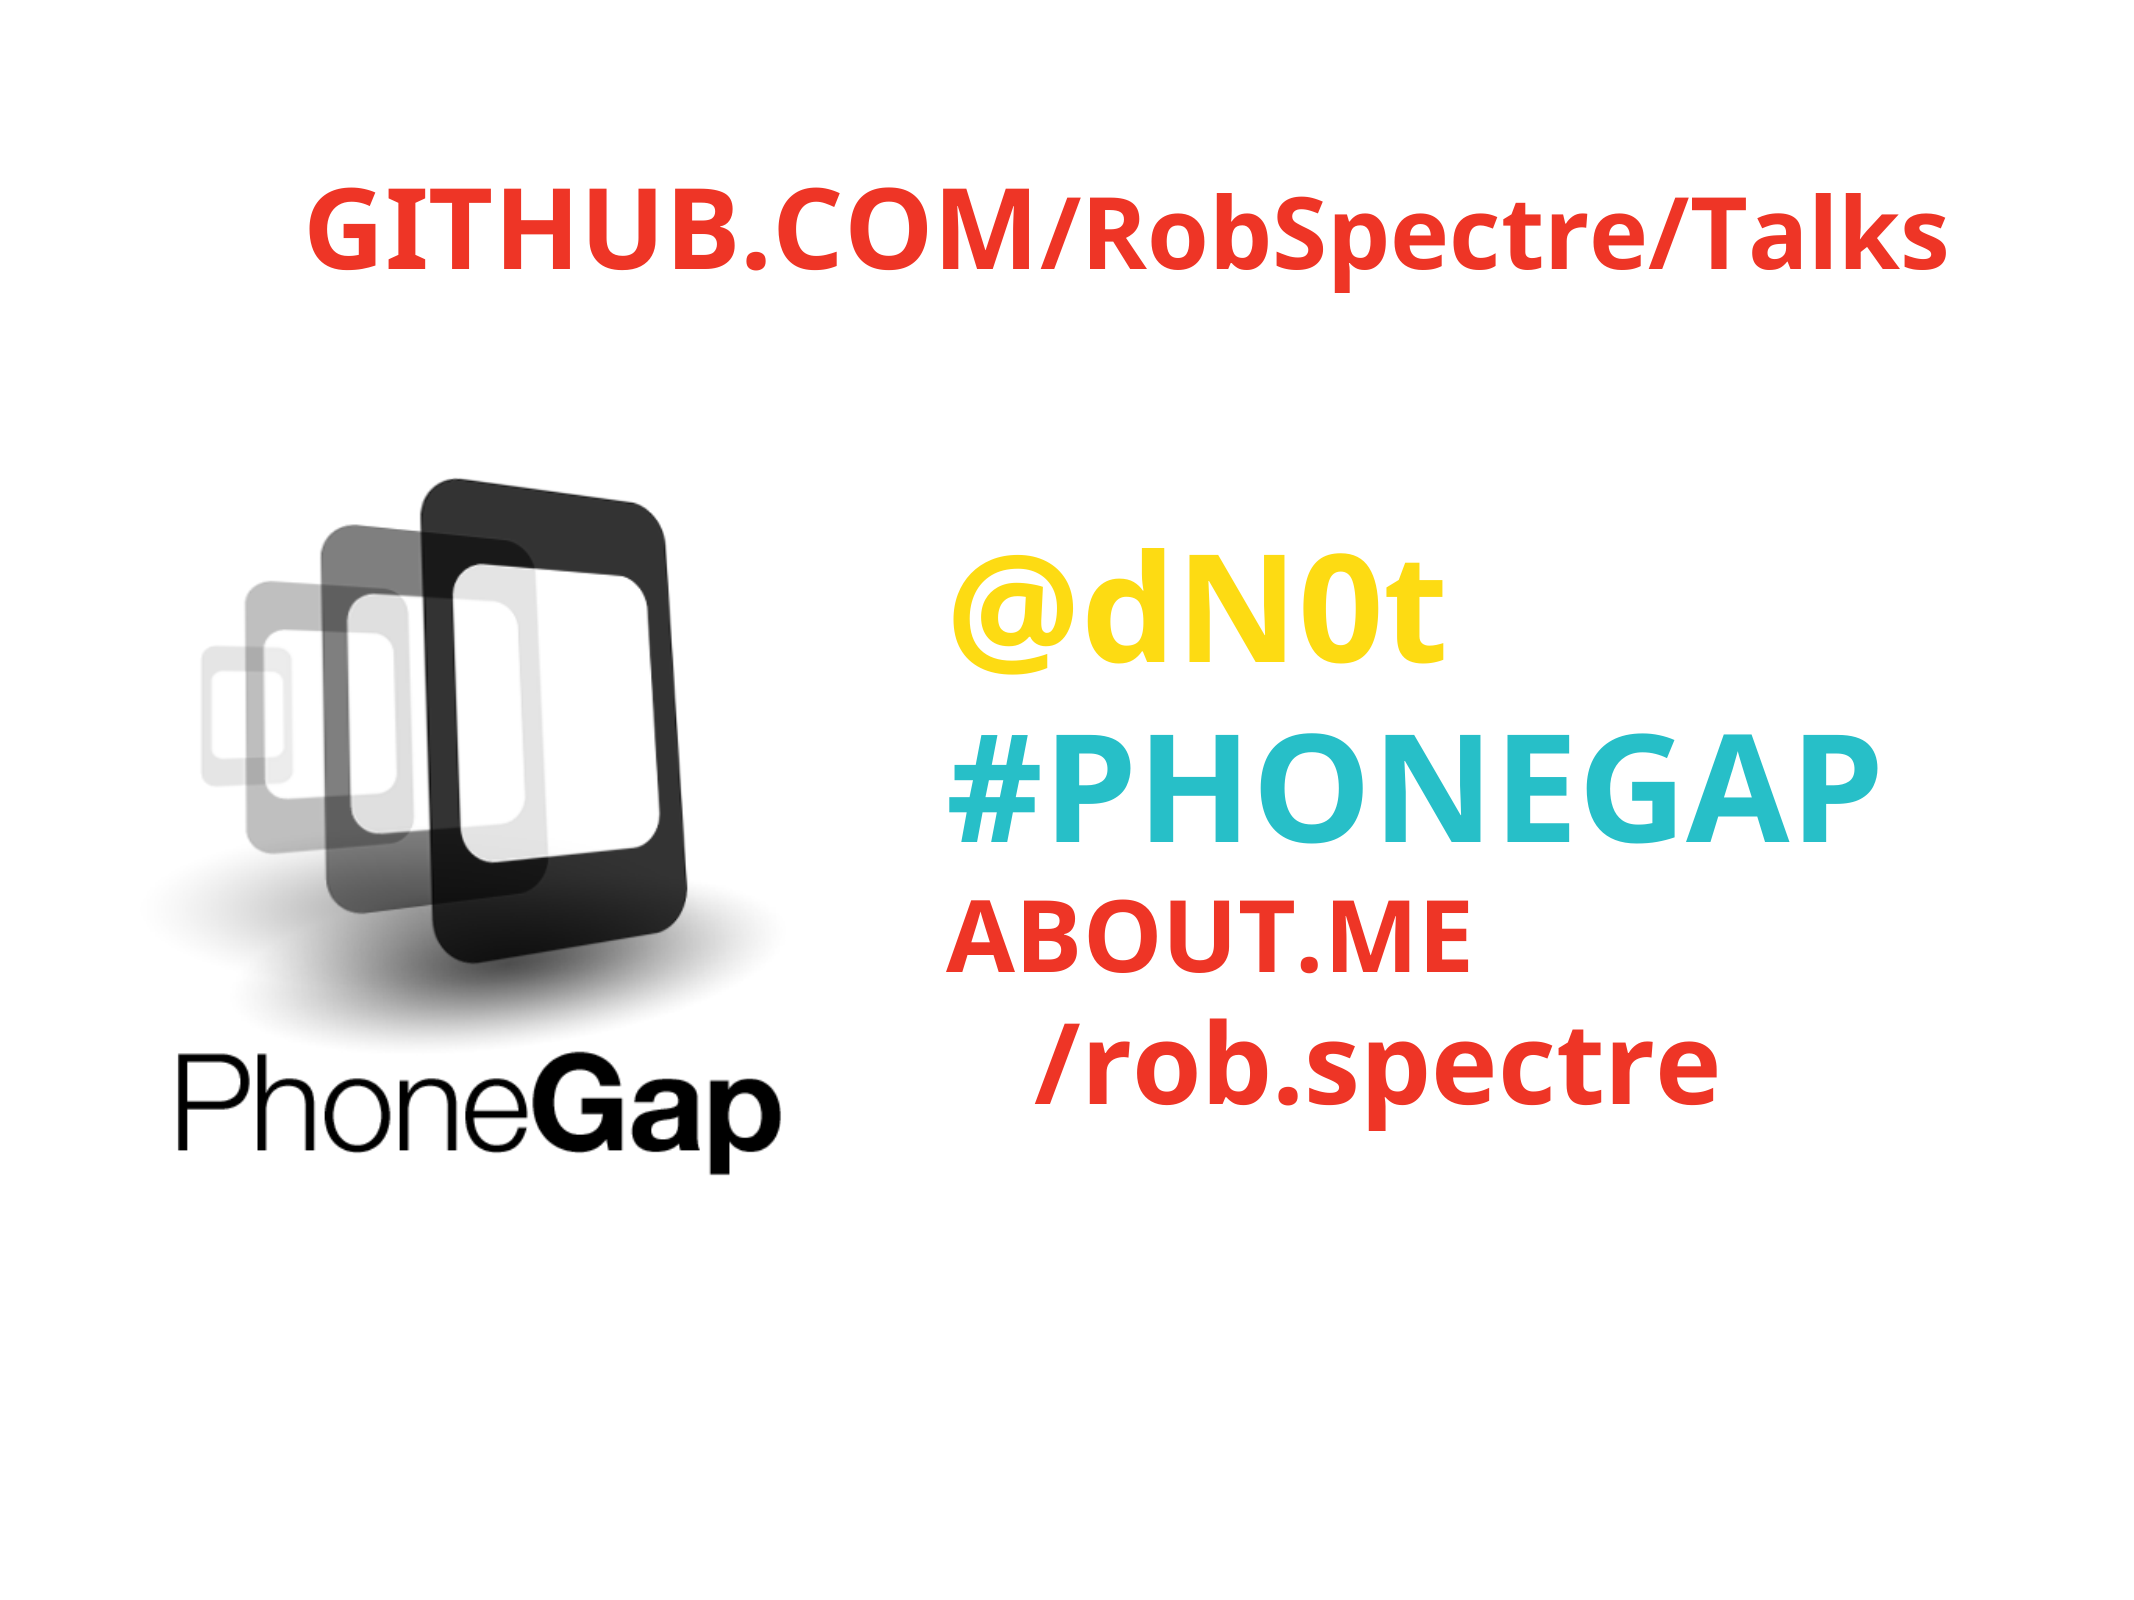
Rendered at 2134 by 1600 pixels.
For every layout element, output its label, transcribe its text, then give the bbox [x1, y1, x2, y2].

text_box GITHUB.COM/RobSpectre/Talks [112, 149, 2134, 338]
text_box @dN0t #PHONEGAP ABOUT.ME /rob.spectre [937, 512, 2134, 1163]
picture [75, 420, 875, 1221]
